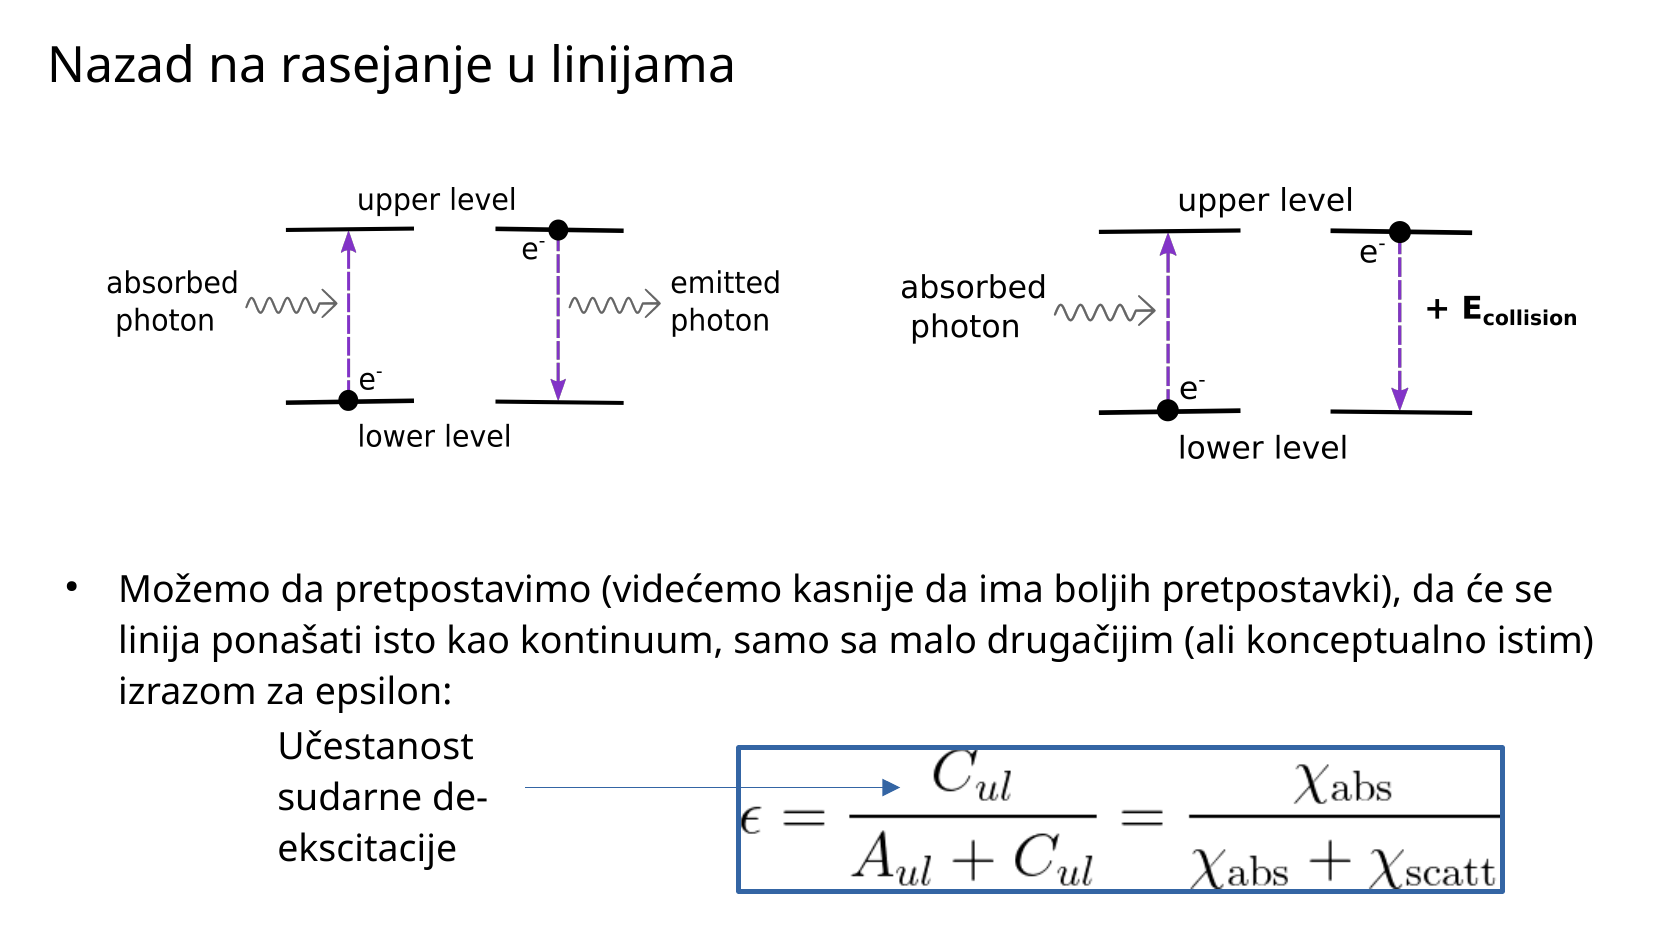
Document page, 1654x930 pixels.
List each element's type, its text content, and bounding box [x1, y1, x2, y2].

picture [900, 187, 1576, 459]
title Nazad na rasejanje u linijama [47, 13, 1613, 113]
picture [106, 187, 781, 447]
list Možemo da pretpostavimo (videćemo kasnije da ima boljih pretpostavki), da će se linija ponašati isto kao kontinuum, samo sa malo drugačijim (ali konceptualno istim) izrazom za epsilon: [47, 562, 1613, 901]
picture [740, 750, 1501, 890]
text_box Učestanost sudarne de-ekscitacije [262, 712, 563, 861]
